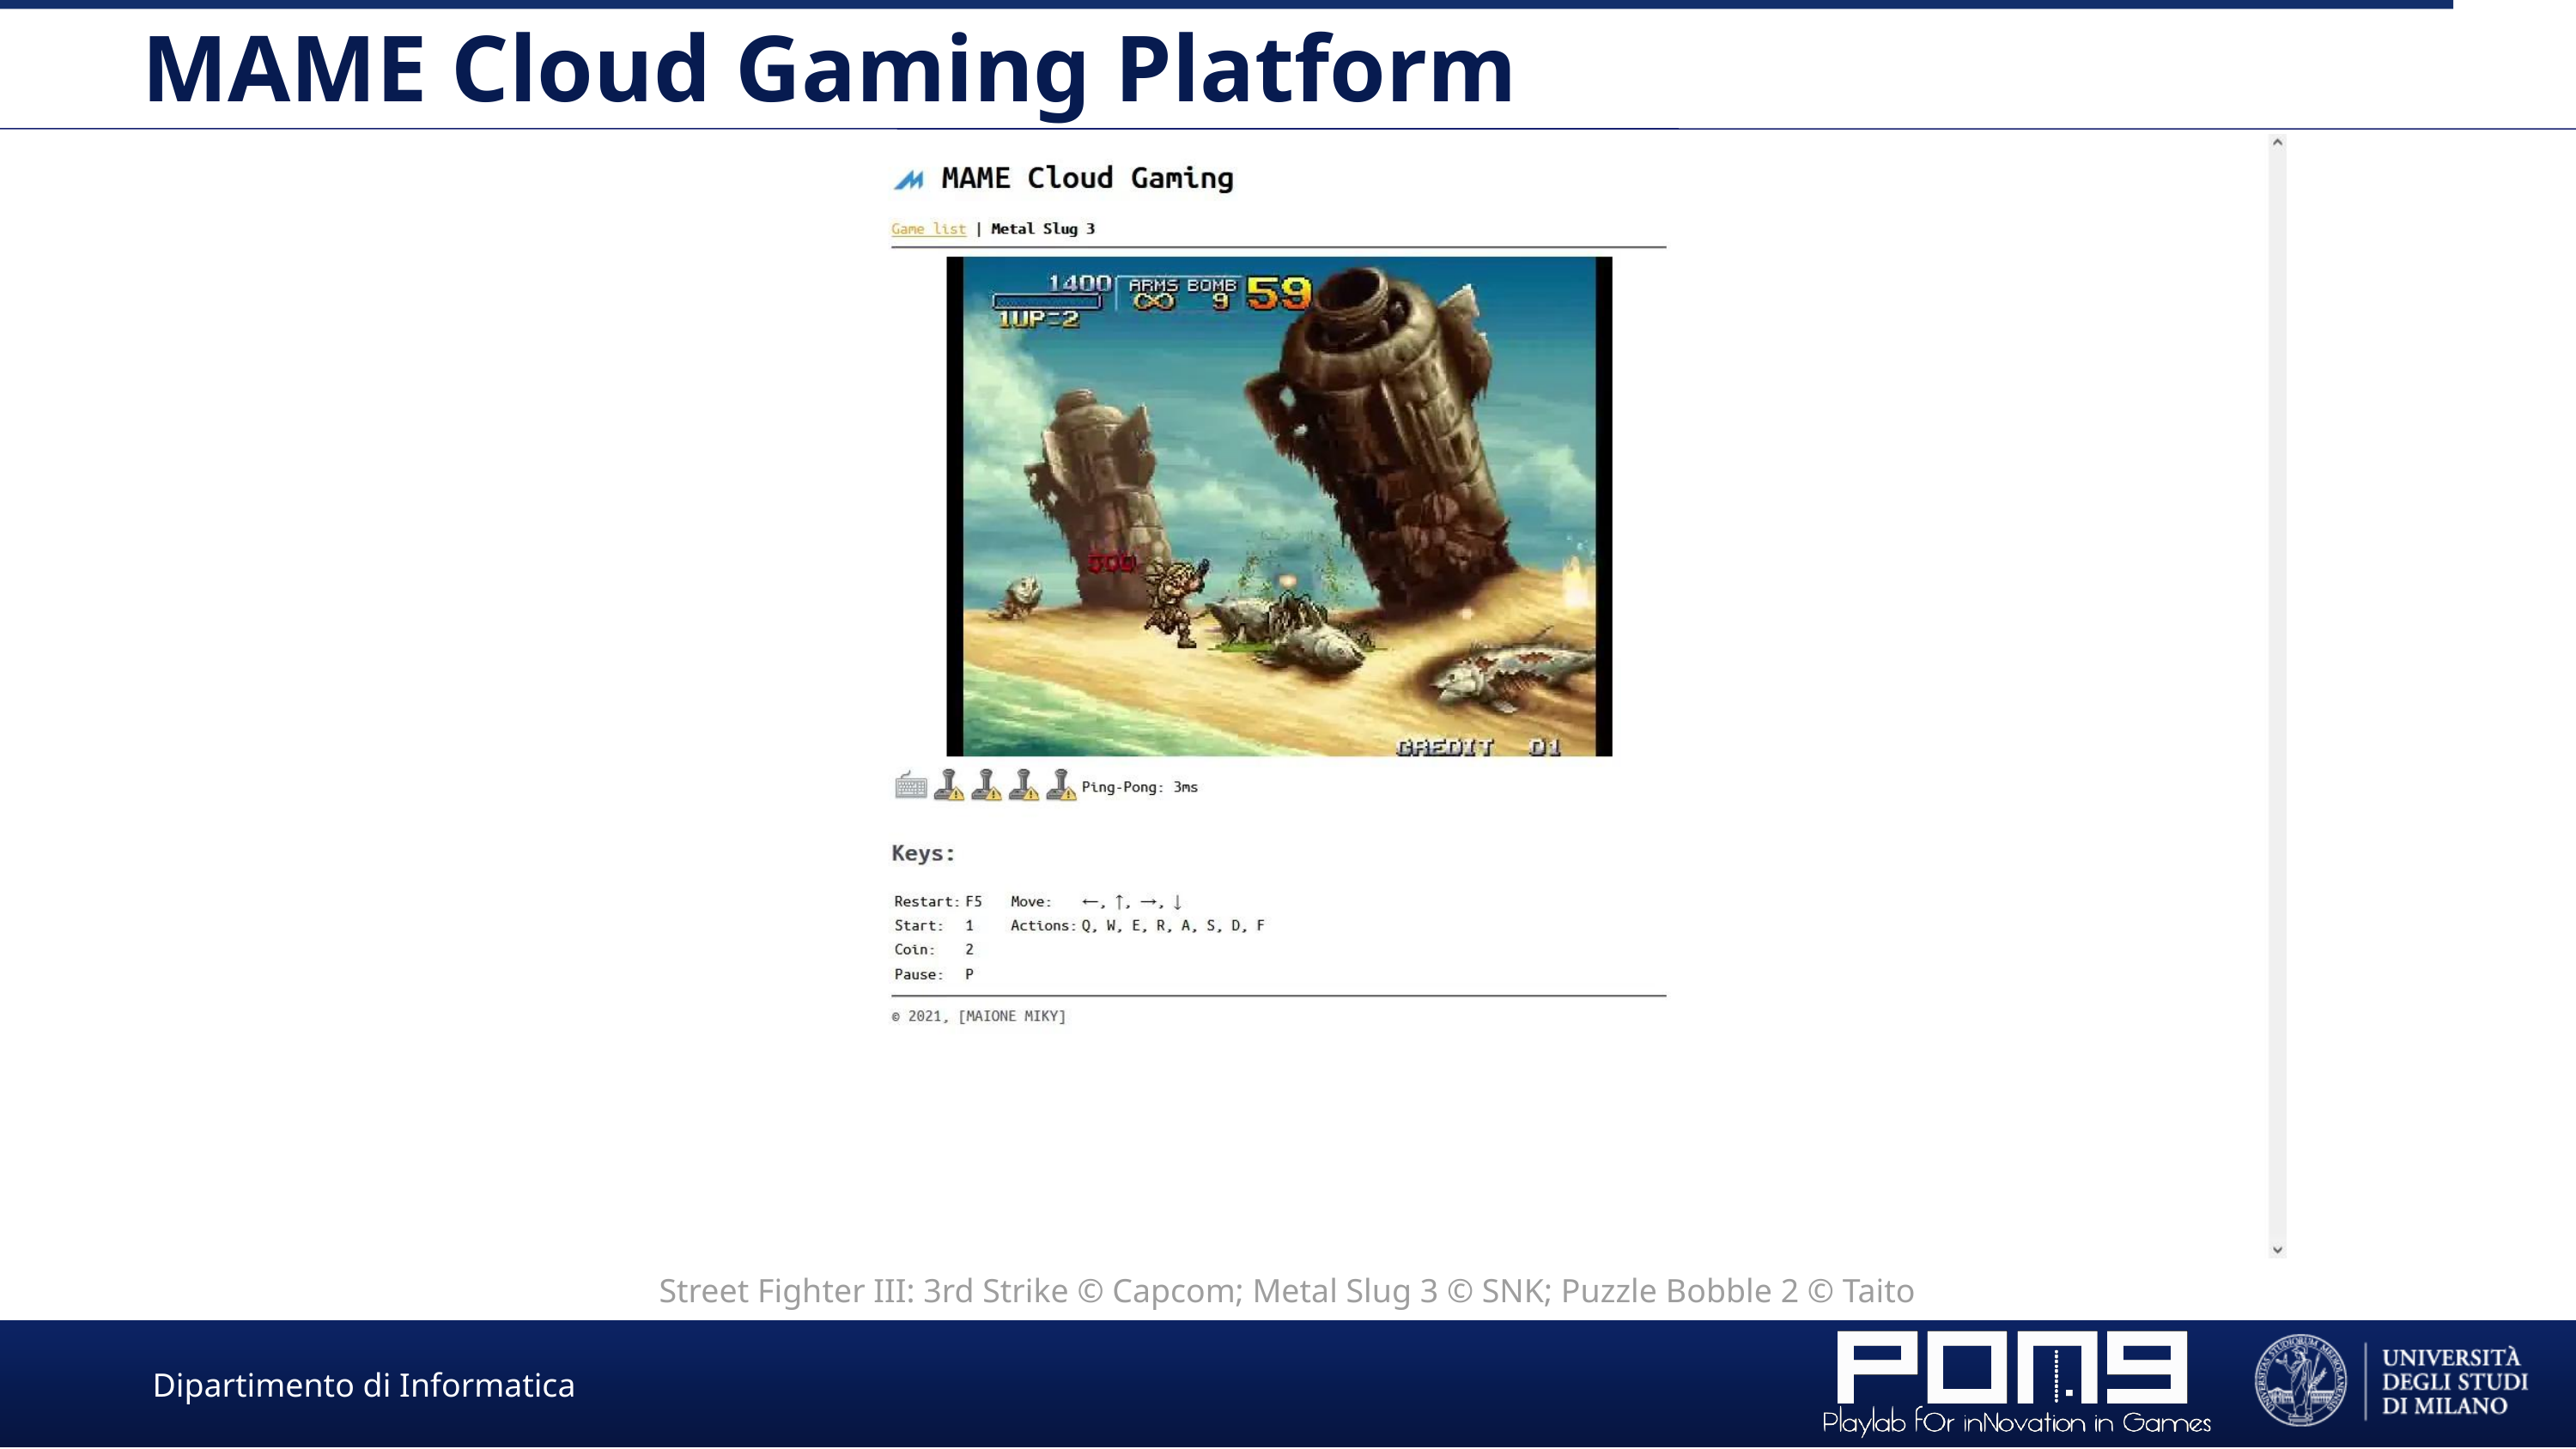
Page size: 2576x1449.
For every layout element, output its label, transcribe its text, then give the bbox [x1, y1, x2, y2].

text_box Dipartimento di Informatica [129, 1336, 1245, 1433]
title MAME Cloud Gaming Platform [118, 9, 2308, 124]
picture [289, 134, 2287, 1258]
text_box Street Fighter III: 3rd Strike © Capcom; Metal Slug 3 © SNK; Puzzle Bobble 2 © Taito [289, 1258, 2287, 1323]
picture [0, 1320, 2576, 1447]
text_box [0, 0, 2454, 9]
